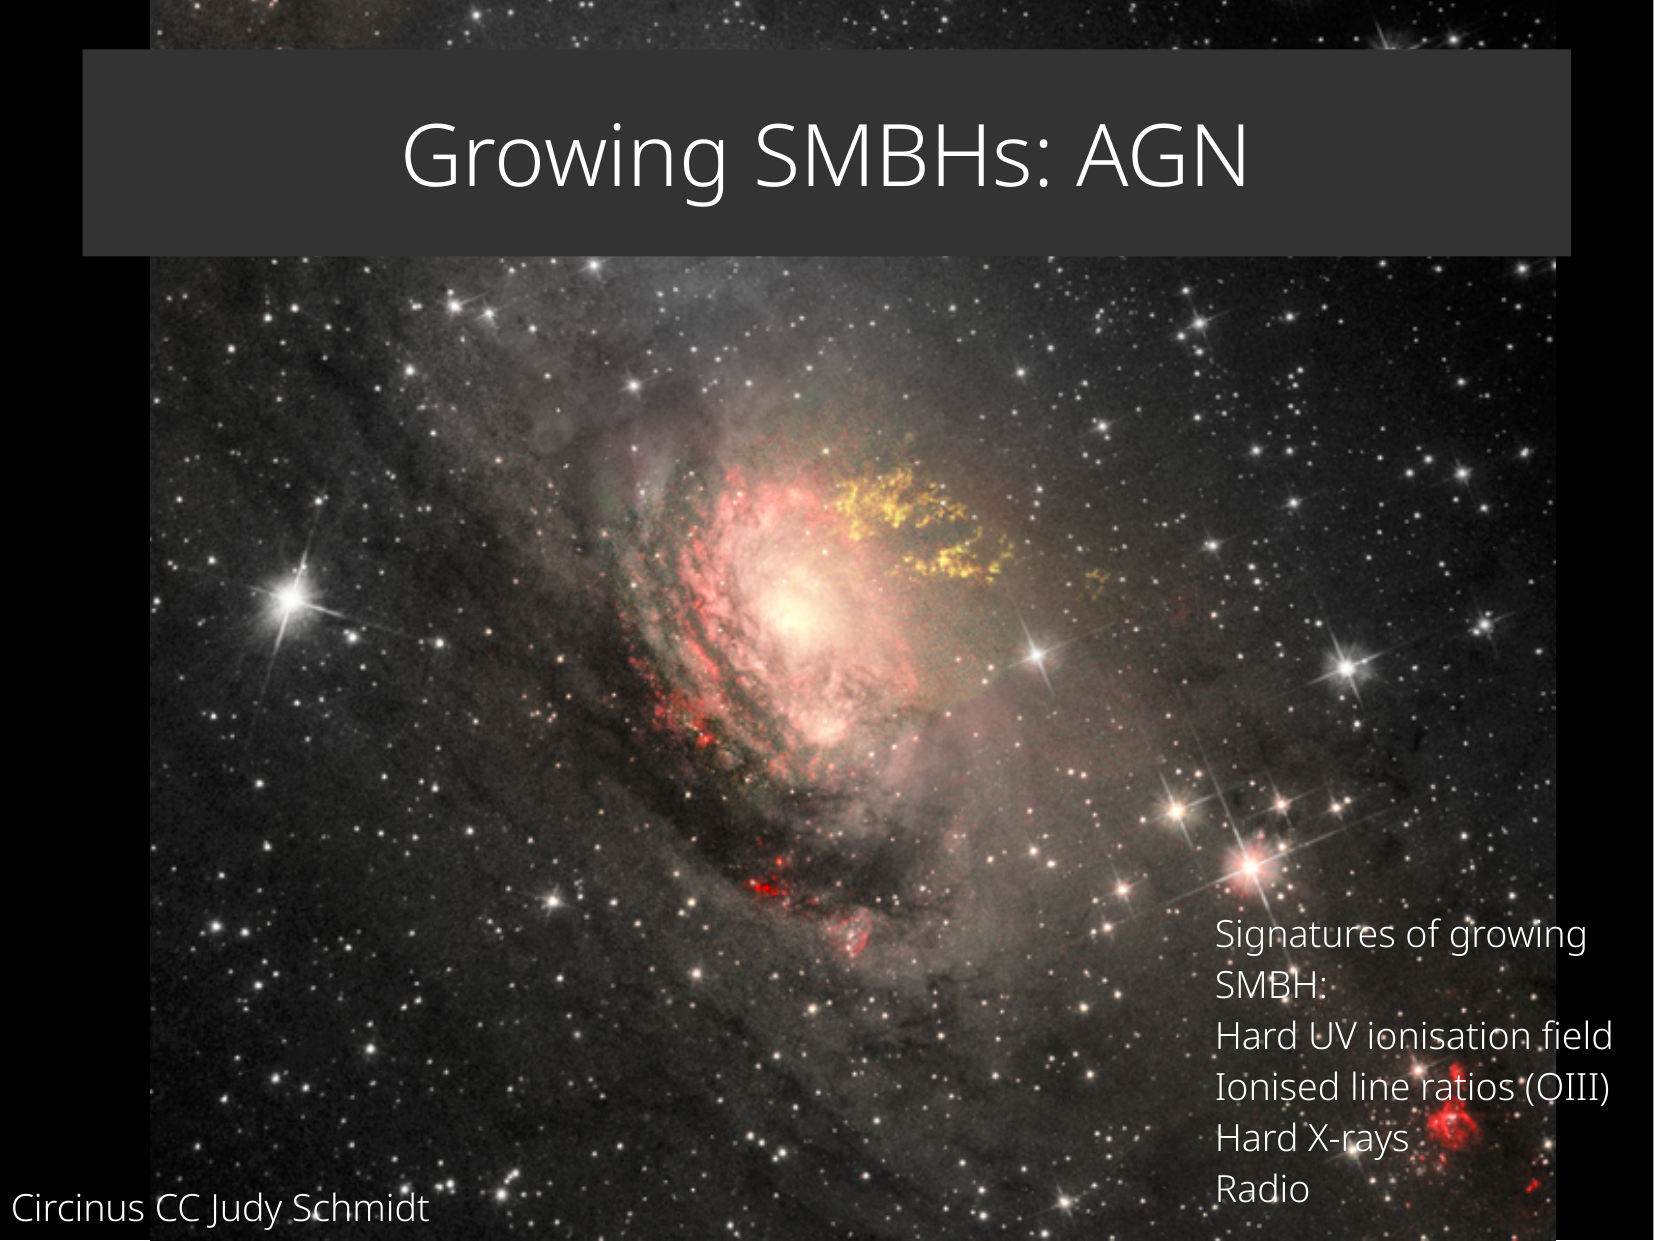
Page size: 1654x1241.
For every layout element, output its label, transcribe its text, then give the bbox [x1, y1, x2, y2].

text_box Circinus CC Judy Schmidt [0, 1174, 676, 1241]
picture [150, 257, 1556, 1241]
picture [150, 0, 1556, 49]
text_box Signatures of growing SMBH: Hard UV ionisation field Ionised line ratios (OIII) Hard X-rays Radio [1200, 900, 1654, 1201]
title Growing SMBHs: AGN [82, 49, 1571, 257]
